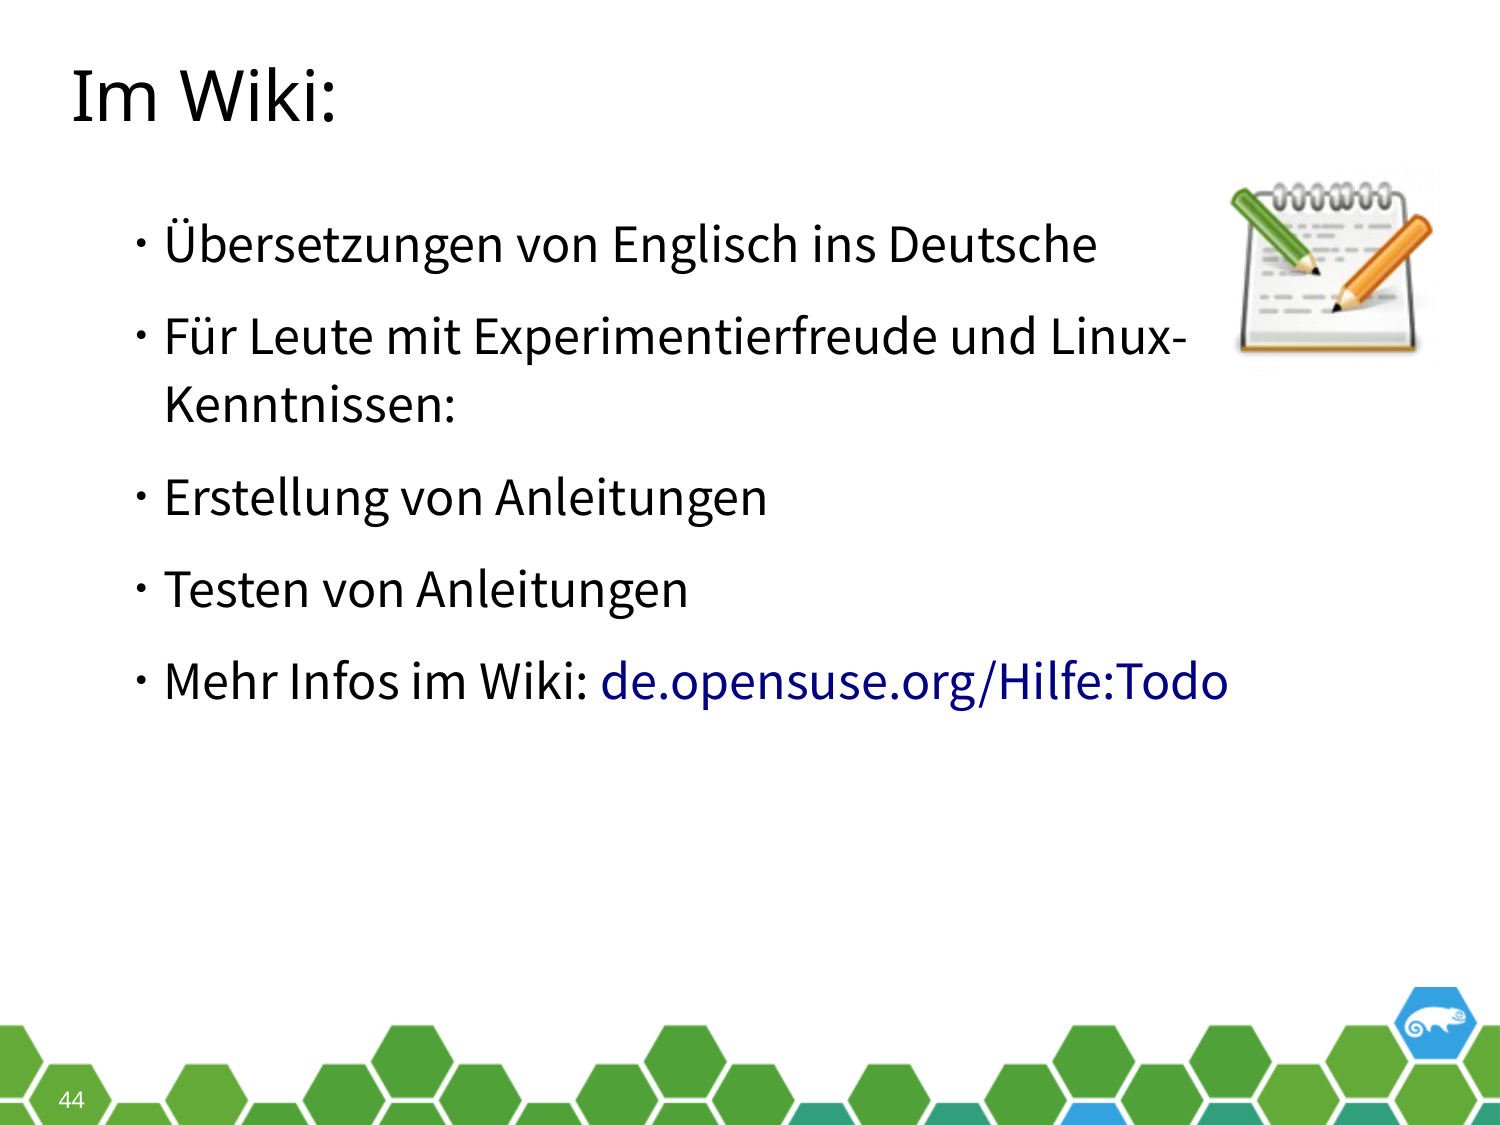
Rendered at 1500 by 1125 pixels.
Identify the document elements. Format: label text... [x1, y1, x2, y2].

picture [1227, 163, 1440, 376]
picture [0, 987, 1500, 1125]
list Übersetzungen von Englisch ins Deutsche Für Leute mit Experimentierfreude und Linux-Kenntnissen: Erstellung von Anleitungen Testen von Anleitungen Mehr Infos im Wiki: de.opensuse.org/Hilfe:Todo [135, 208, 1372, 862]
title Im Wiki: [71, 4, 1458, 183]
